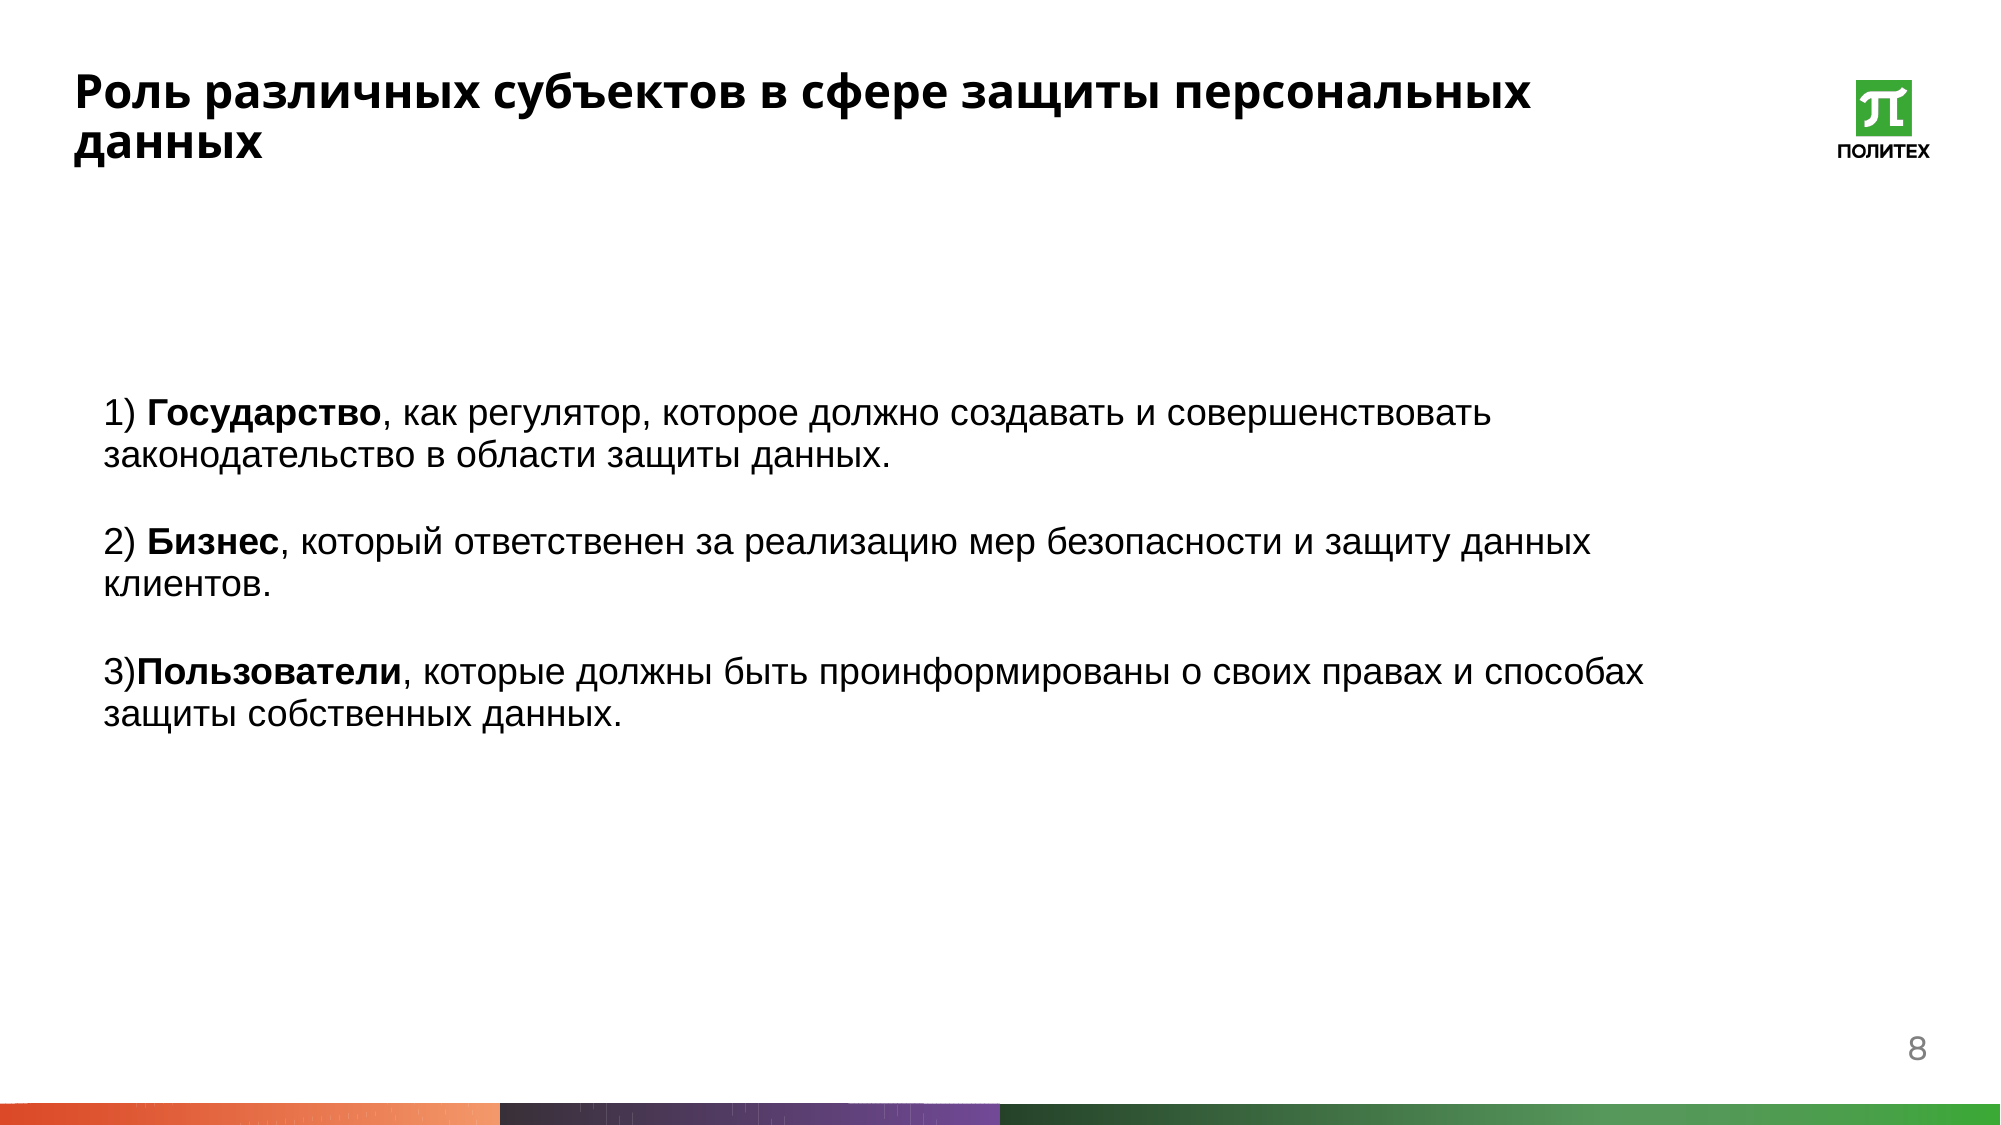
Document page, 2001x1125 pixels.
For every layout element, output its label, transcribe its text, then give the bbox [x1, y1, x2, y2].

picture [1838, 80, 1930, 158]
slide_number <номер> [1493, 1018, 1944, 1079]
text_box 1) Государство, как регулятор, которое должно создавать и совершенствовать законодательство в области защиты данных. 2) Бизнес, который ответственен за реализацию мер безопасности и защиту данных клиентов. 3)Пользователи, которые должны быть проинформированы о своих правах и способах защиты собственных данных. [88, 383, 1684, 820]
text_box Роль различных субъектов в сфере защиты персональных данных [59, 60, 1743, 178]
